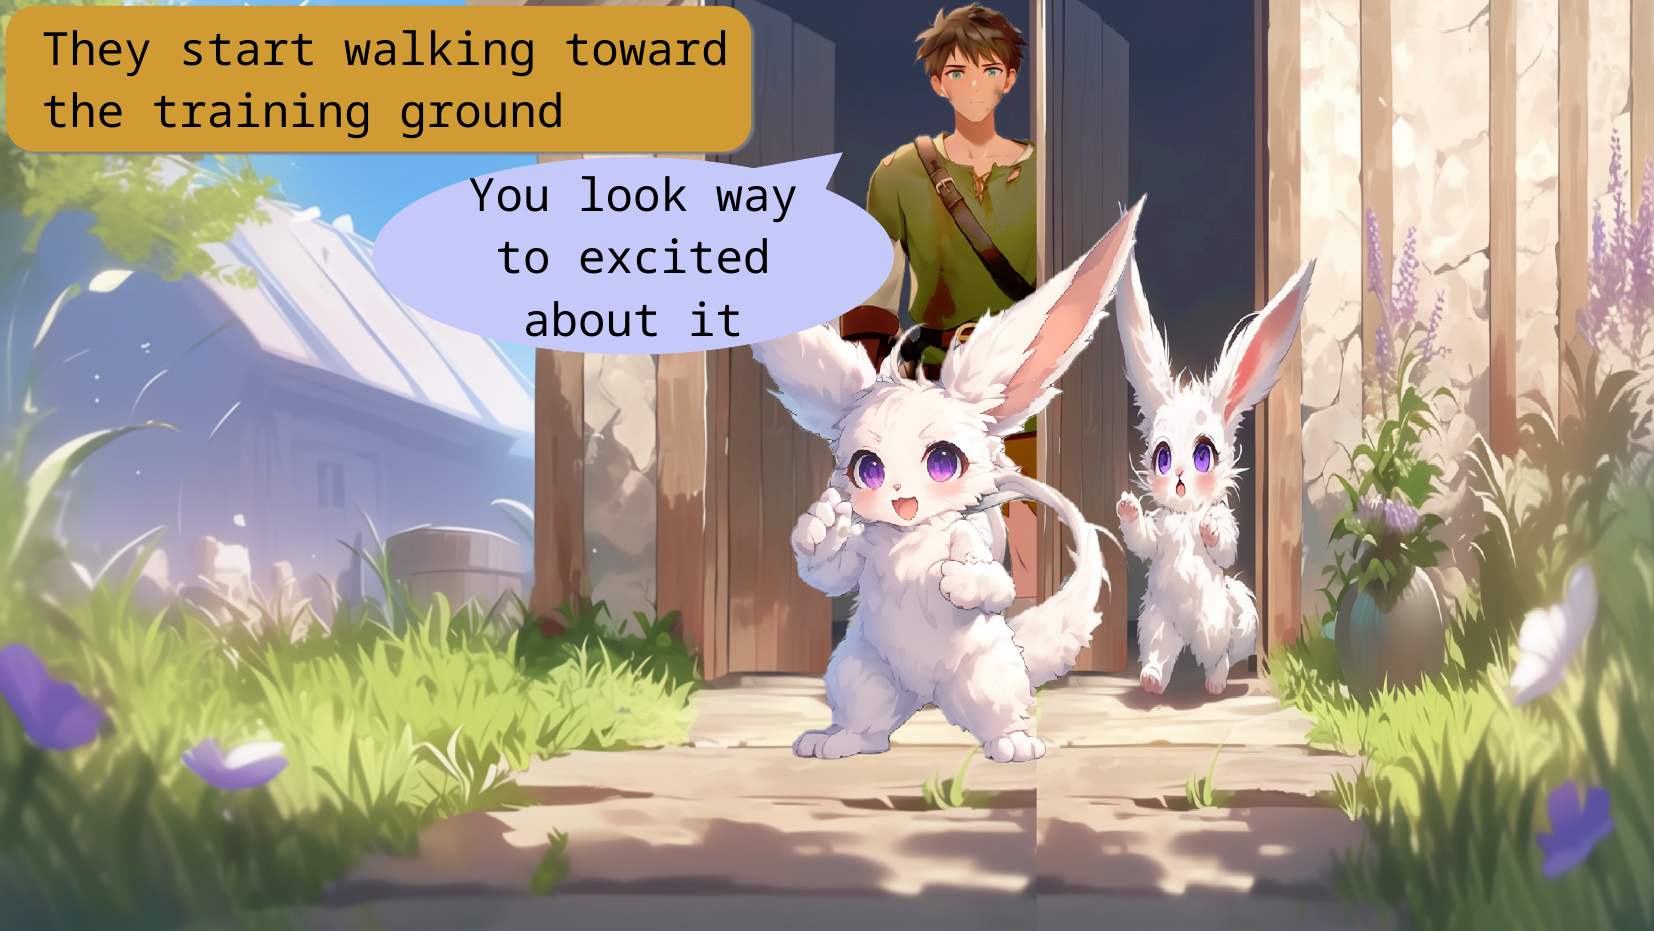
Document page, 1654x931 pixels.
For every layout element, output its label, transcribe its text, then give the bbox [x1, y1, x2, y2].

text_box They start walking toward the training ground [5, 5, 752, 152]
text_box You look way to excited about it [372, 152, 895, 355]
picture [0, 0, 1654, 931]
